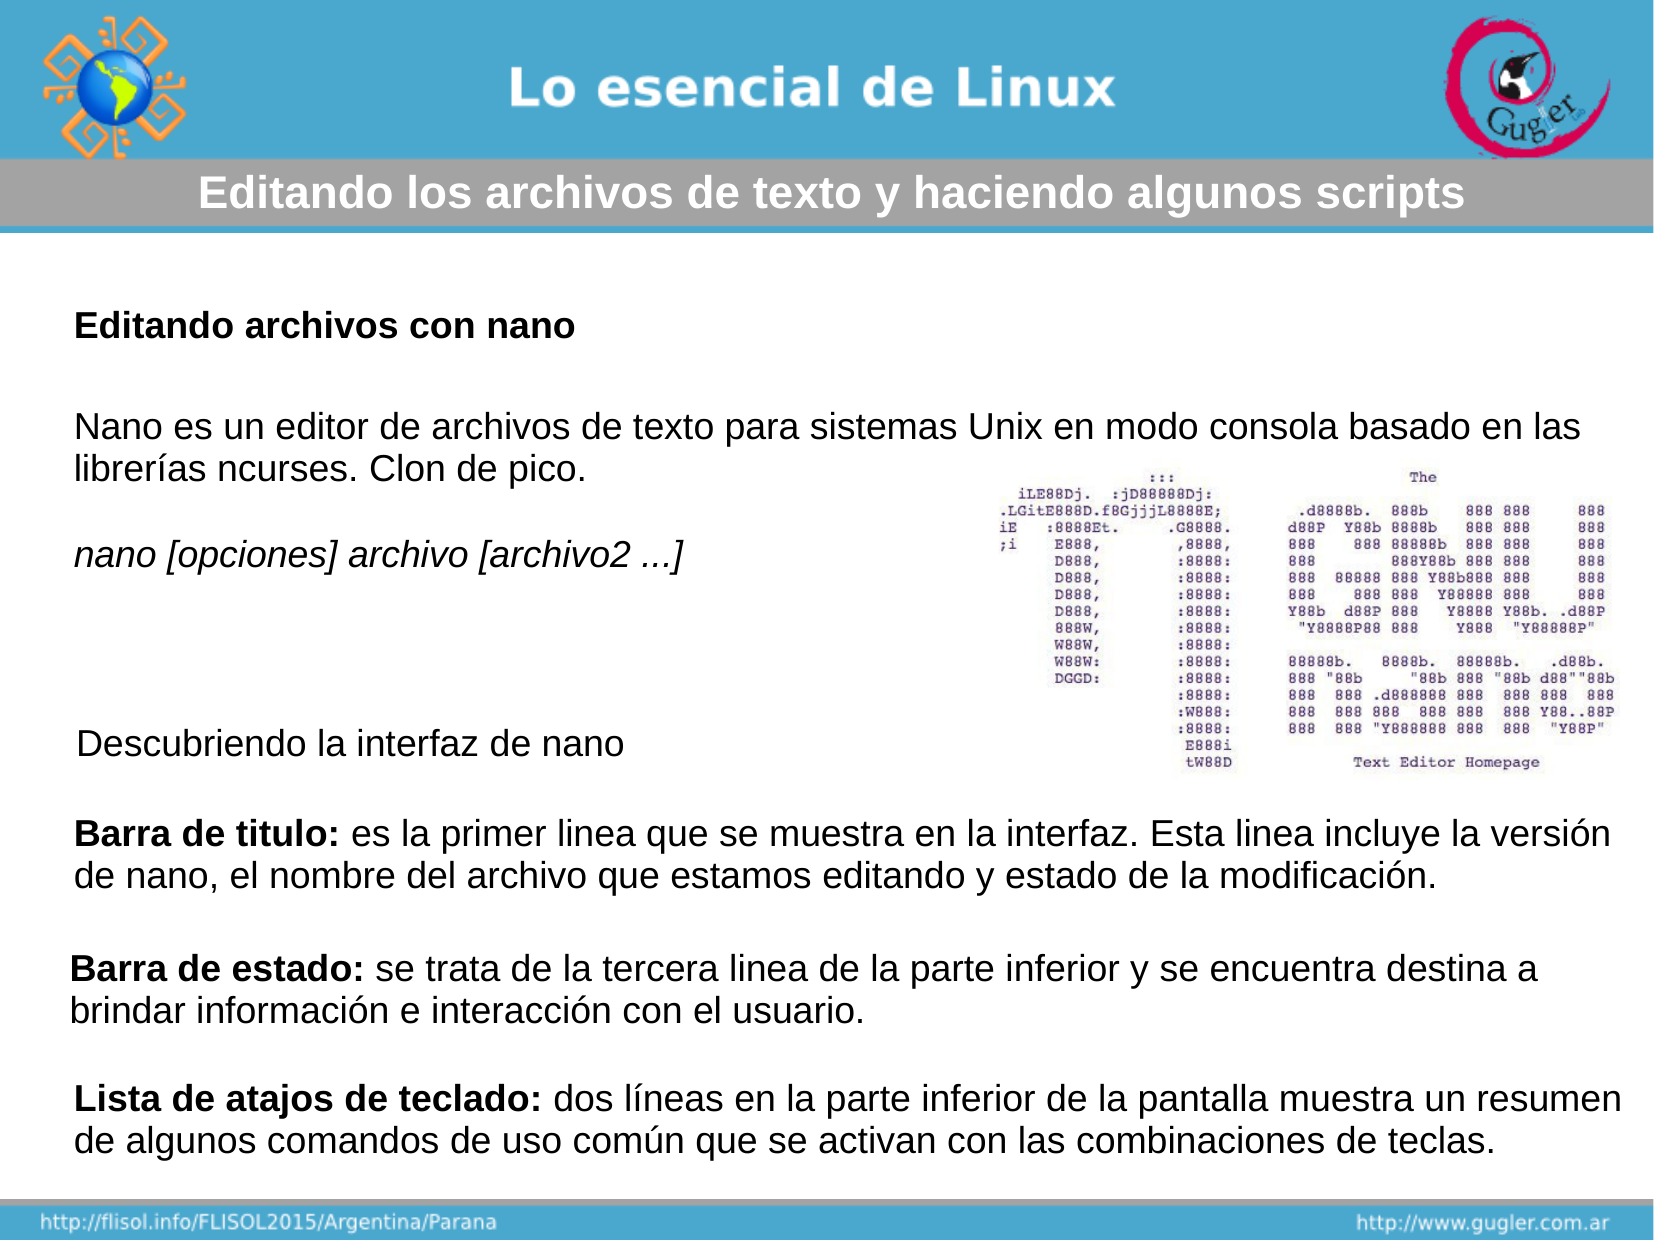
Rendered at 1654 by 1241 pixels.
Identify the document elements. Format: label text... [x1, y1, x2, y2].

text_box Barra de estado: se trata de la tercera linea de la parte inferior y se encuentra destina a brindar información e interacción con el usuario. [54, 940, 1564, 1040]
text_box Editando archivos con nano [59, 297, 1630, 355]
text_box Lista de atajos de teclado: dos líneas en la parte inferior de la pantalla muestra un resumen de algunos comandos de uso común que se activan con las combinaciones de teclas. [59, 1070, 1638, 1170]
picture [0, 0, 1654, 233]
text_box nano [opciones] archivo [archivo2 ...] [59, 525, 980, 583]
text_box Nano es un editor de archivos de texto para sistemas Unix en modo consola basado en las librerías ncurses. Clon de pico. [59, 397, 1630, 497]
text_box Barra de titulo: es la primer linea que se muestra en la interfaz. Esta linea incluye la versión de nano, el nombre del archivo que estamos editando y estado de la modificación. [59, 805, 1627, 905]
picture [0, 1199, 1654, 1240]
text_box Editando los archivos de texto y haciendo algunos scripts [183, 159, 1483, 226]
text_box Descubriendo la interfaz de nano [61, 714, 640, 772]
picture [980, 458, 1620, 780]
